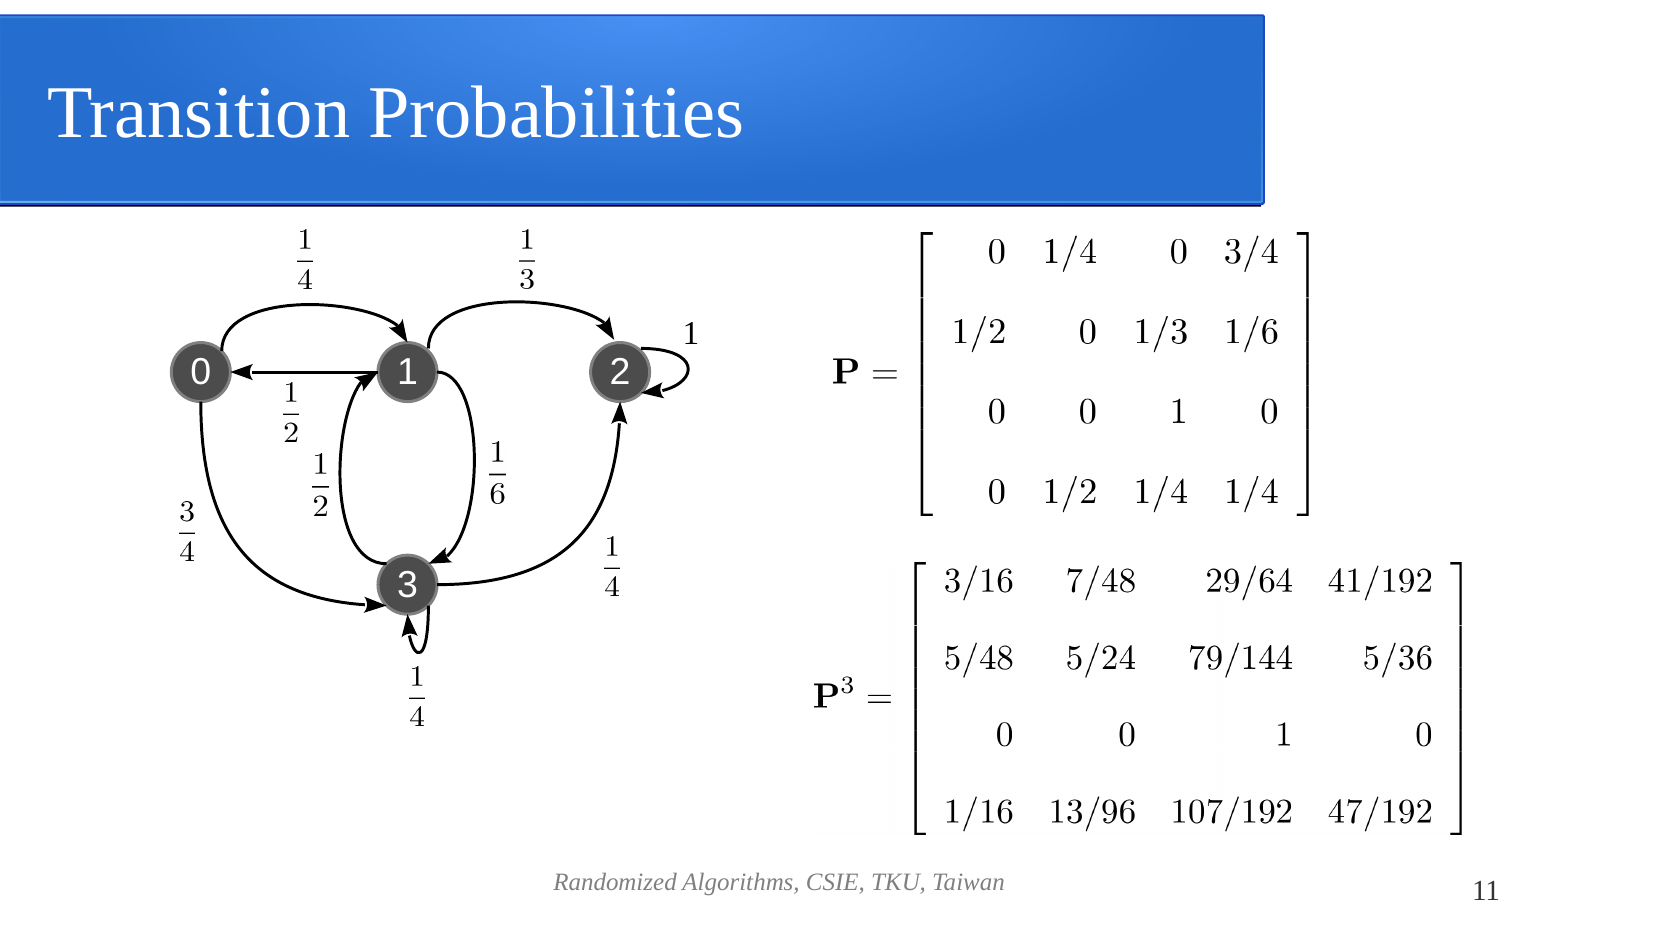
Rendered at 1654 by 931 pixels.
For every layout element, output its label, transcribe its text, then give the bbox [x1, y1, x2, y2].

picture [604, 536, 620, 596]
text_box 2 [590, 342, 650, 402]
picture [297, 229, 313, 289]
picture [833, 232, 1309, 516]
text_box 1 [649, 307, 733, 364]
picture [409, 666, 425, 726]
picture [179, 501, 195, 561]
text_box 1 [378, 342, 437, 402]
picture [519, 229, 535, 289]
picture [283, 382, 299, 443]
picture [312, 453, 329, 516]
title Transition Probabilities [47, 35, 1199, 189]
text_box 3 [377, 555, 437, 615]
picture [489, 441, 506, 504]
text_box 0 [171, 342, 231, 402]
picture [814, 562, 1462, 835]
